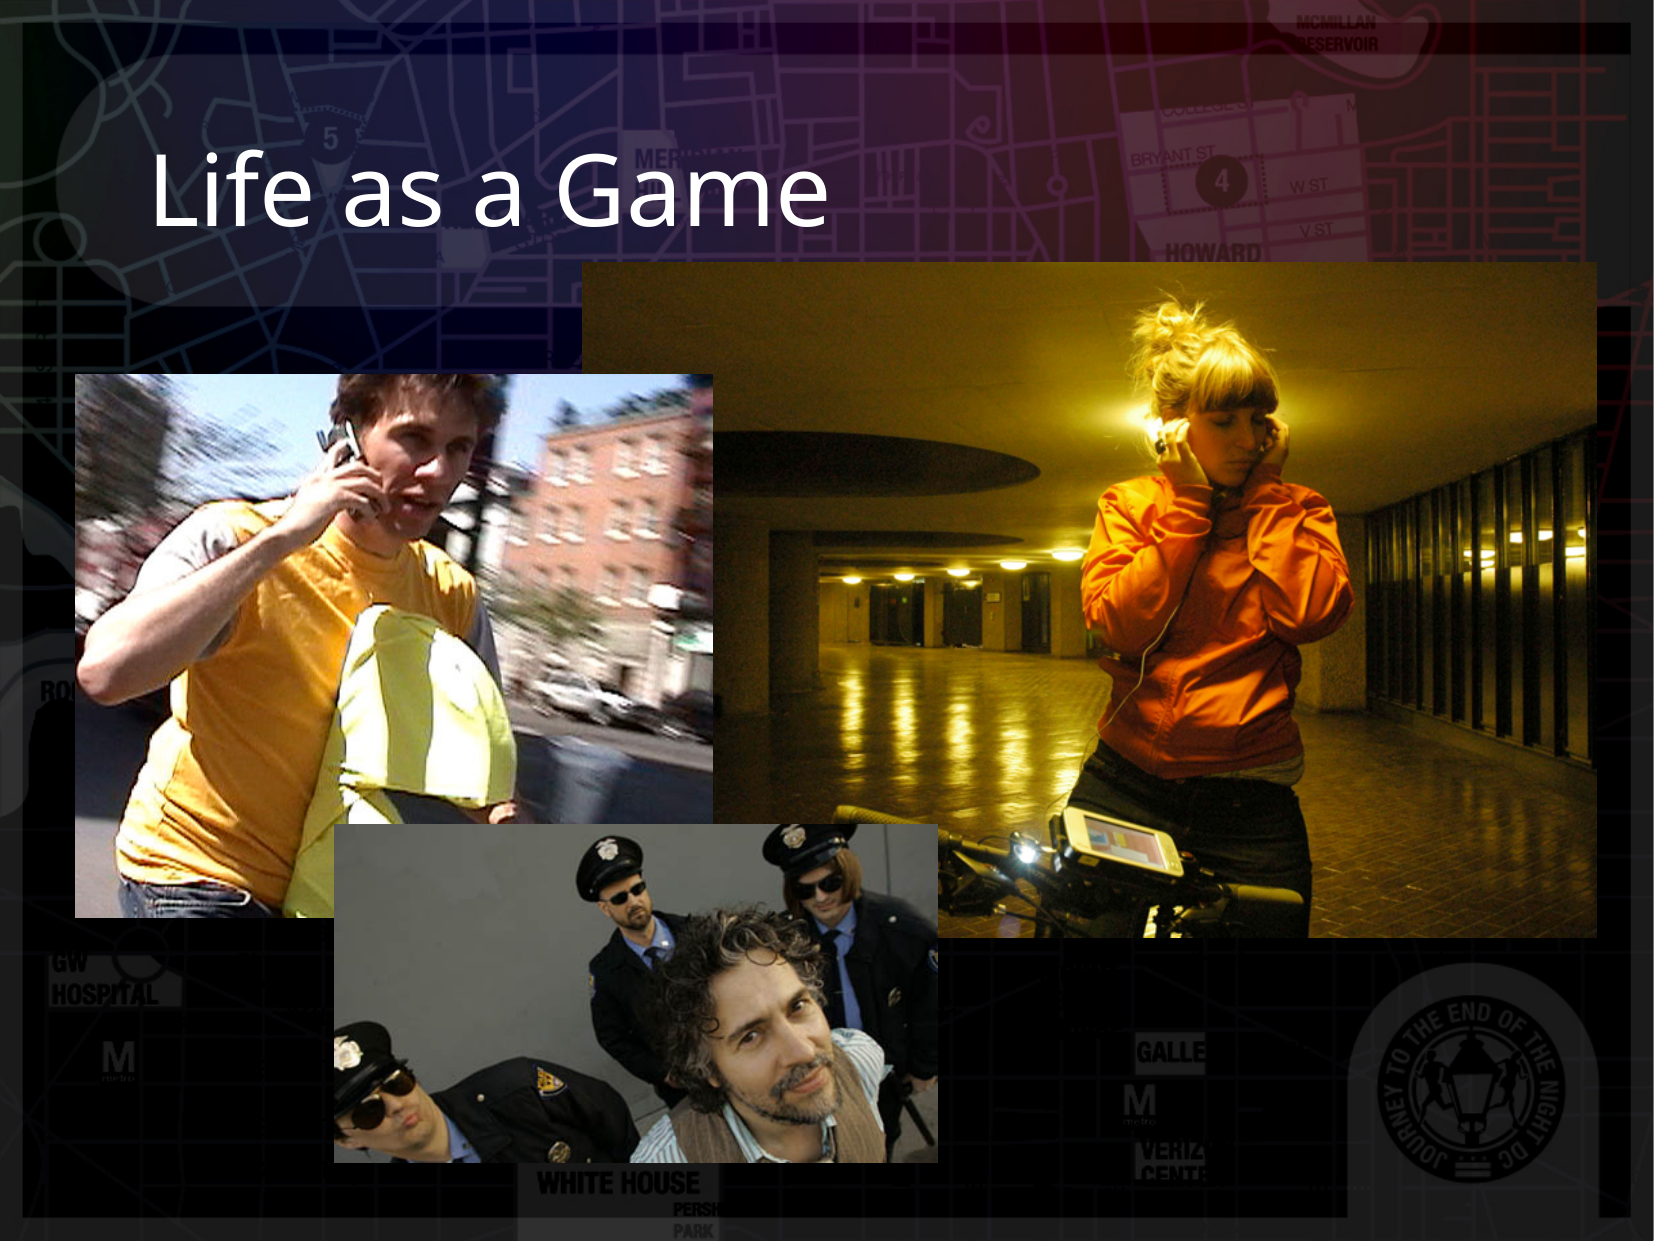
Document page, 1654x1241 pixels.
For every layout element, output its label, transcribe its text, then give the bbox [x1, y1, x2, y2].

picture [0, 0, 1654, 1241]
text_box Life as a Game [132, 112, 1595, 249]
